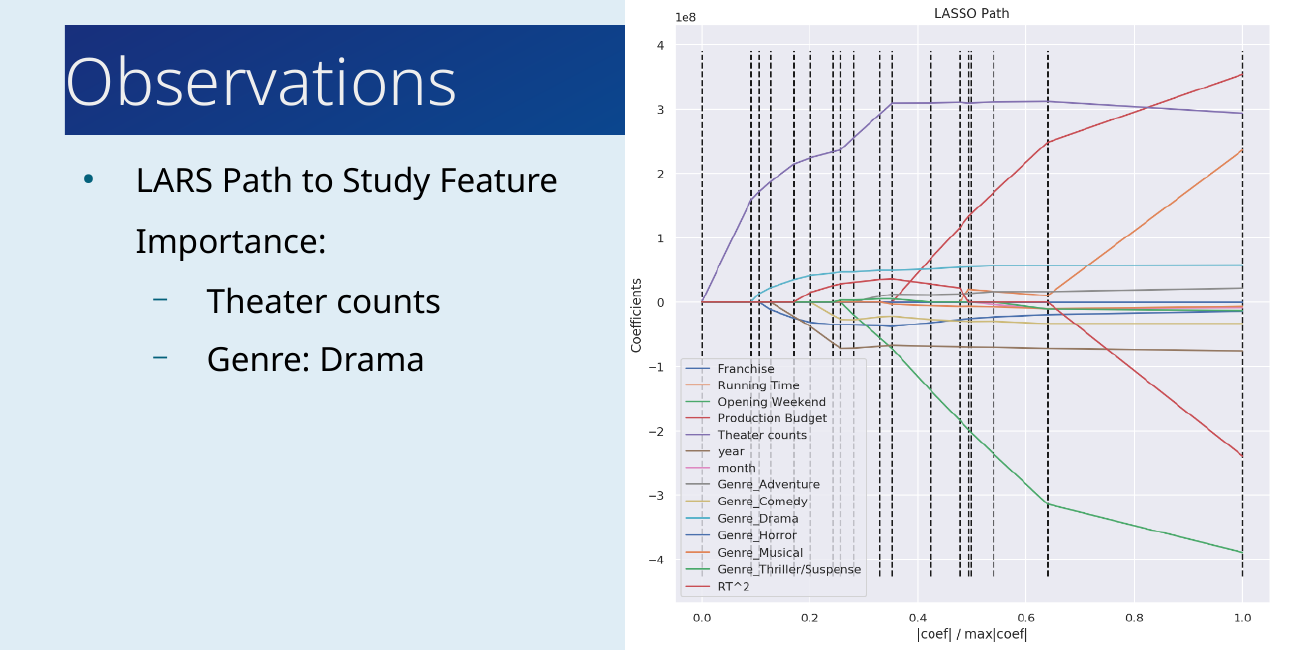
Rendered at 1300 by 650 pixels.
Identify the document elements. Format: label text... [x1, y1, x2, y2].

list LARS Path to Study Feature Importance: Theater counts Genre: Drama [64, 157, 625, 621]
title Observations [64, 25, 625, 135]
picture [625, 0, 1300, 650]
